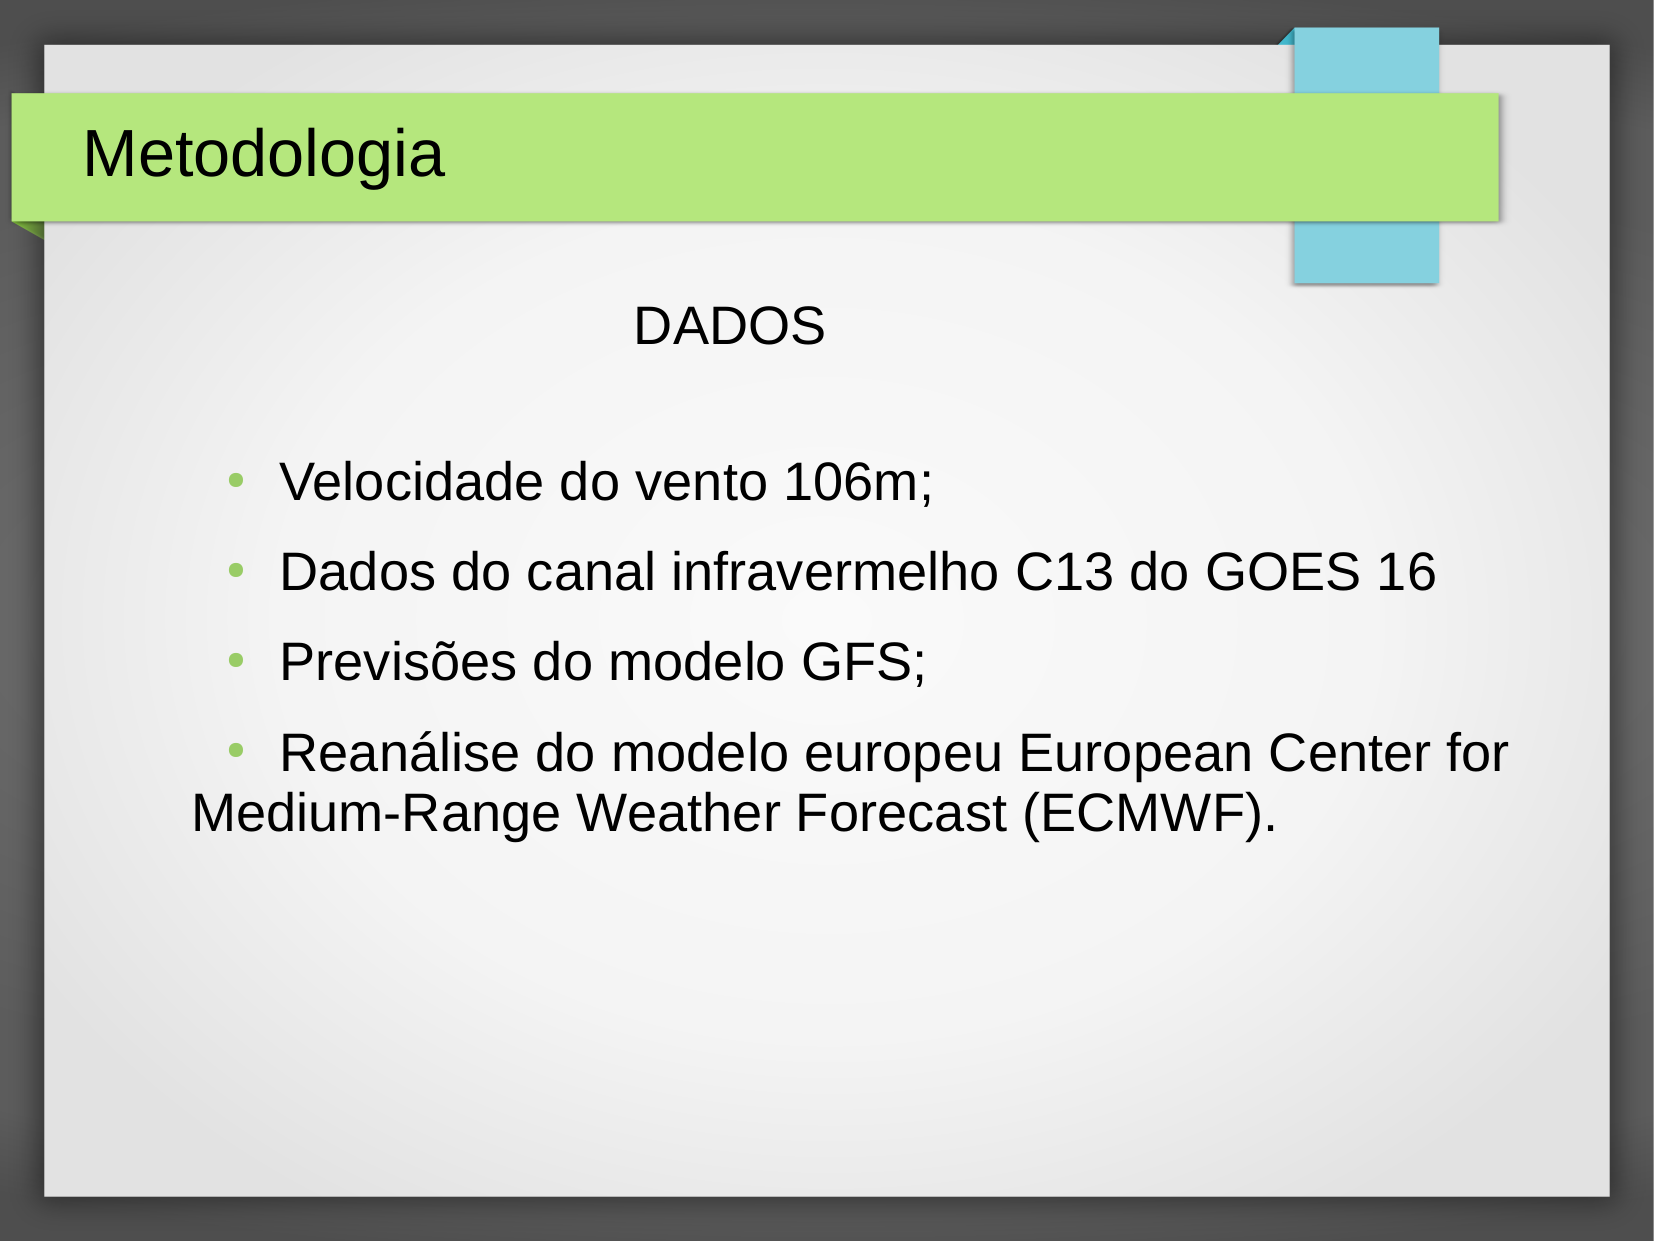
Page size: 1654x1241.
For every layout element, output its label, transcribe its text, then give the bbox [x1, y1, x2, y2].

title Metodologia [82, 94, 1264, 213]
picture [0, 0, 1654, 1241]
list DADOS Velocidade do vento 106m; Dados do canal infravermelho C13 do GOES 16 Previsões do modelo GFS; Reanálise do modelo europeu European Center for Medium-Range Weather Forecast (ECMWF). [82, 295, 1571, 1015]
